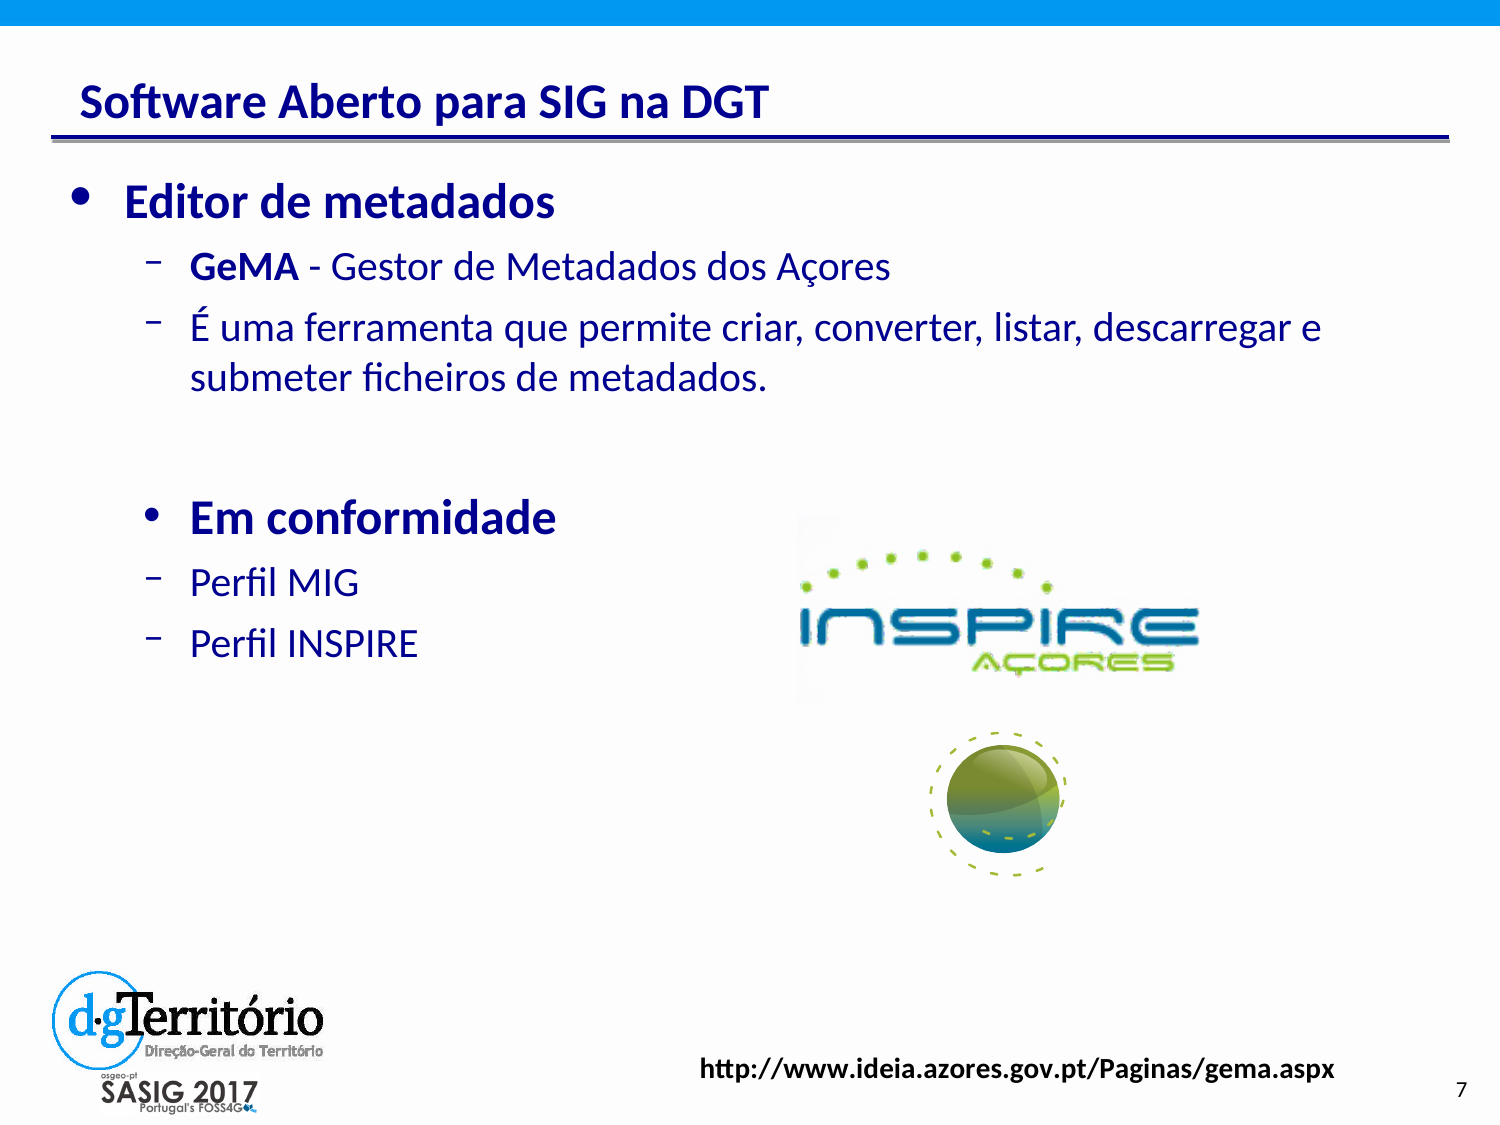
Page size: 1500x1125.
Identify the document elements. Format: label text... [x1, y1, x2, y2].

text_box <number> [1169, 1066, 1483, 1107]
list Editor de metadados GeMA - Gestor de Metadados dos Açores É uma ferramenta que permite criar, converter, listar, descarregar e submeter ficheiros de metadados. Em conformidade Perfil MIG Perfil INSPIRE [53, 160, 1447, 1000]
text_box http://www.ideia.azores.gov.pt/Paginas/gema.aspx [684, 1041, 1351, 1093]
picture [0, 0, 1500, 1125]
text_box Software Aberto para SIG na DGT [64, 42, 1146, 137]
